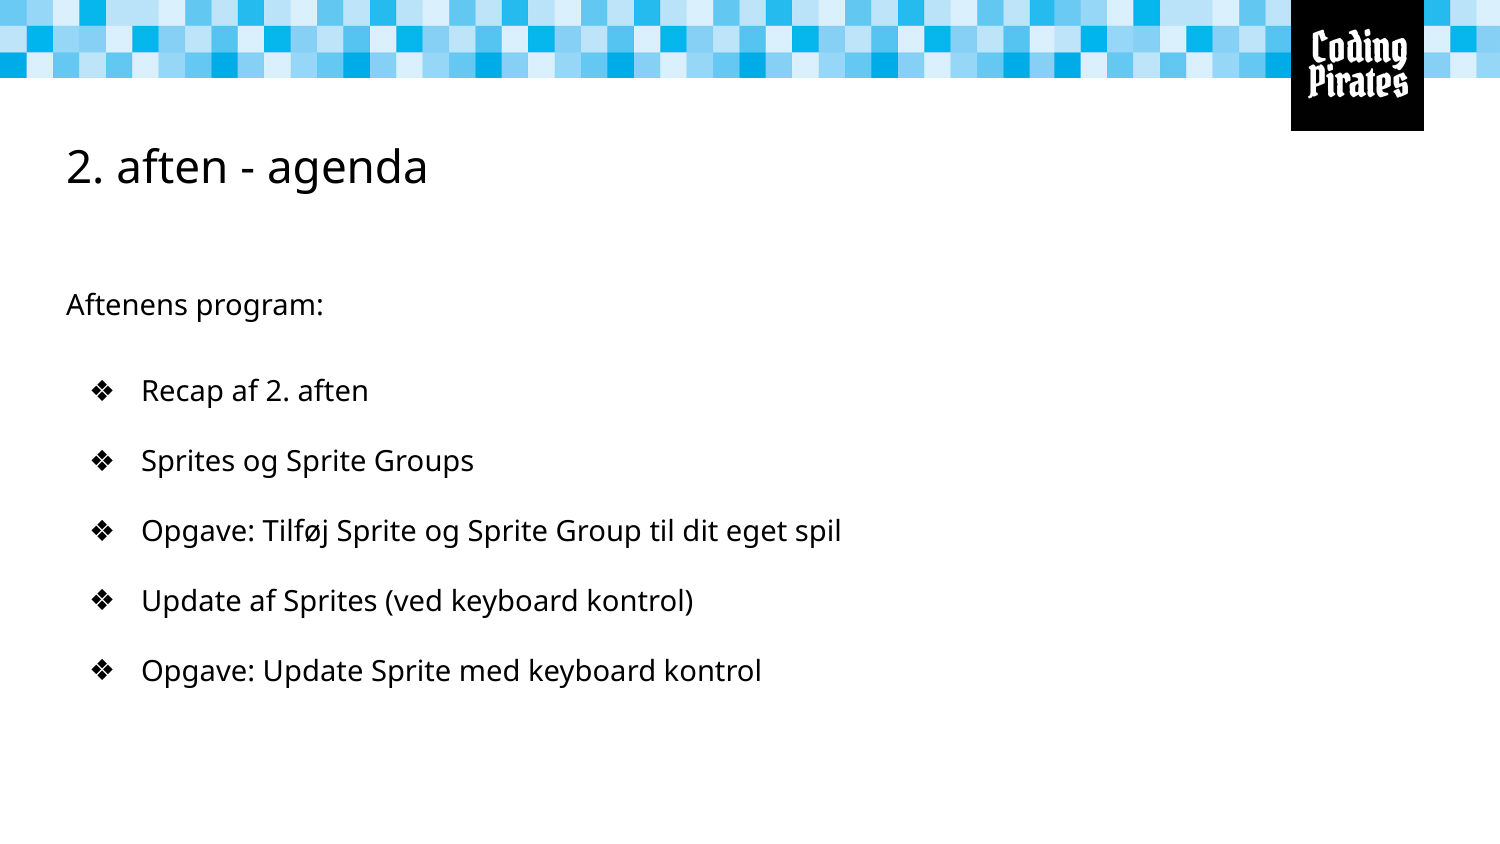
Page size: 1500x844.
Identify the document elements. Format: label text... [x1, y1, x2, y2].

list Aftenens program: Recap af 2. aften Sprites og Sprite Groups Opgave: Tilføj Sprite og Sprite Group til dit eget spil Update af Sprites (ved keyboard kontrol) Opgave: Update Sprite med keyboard kontrol [51, 235, 1449, 751]
picture [1291, 0, 1424, 131]
picture [0, 0, 1056, 78]
title 2. aften - agenda [51, 123, 1223, 217]
